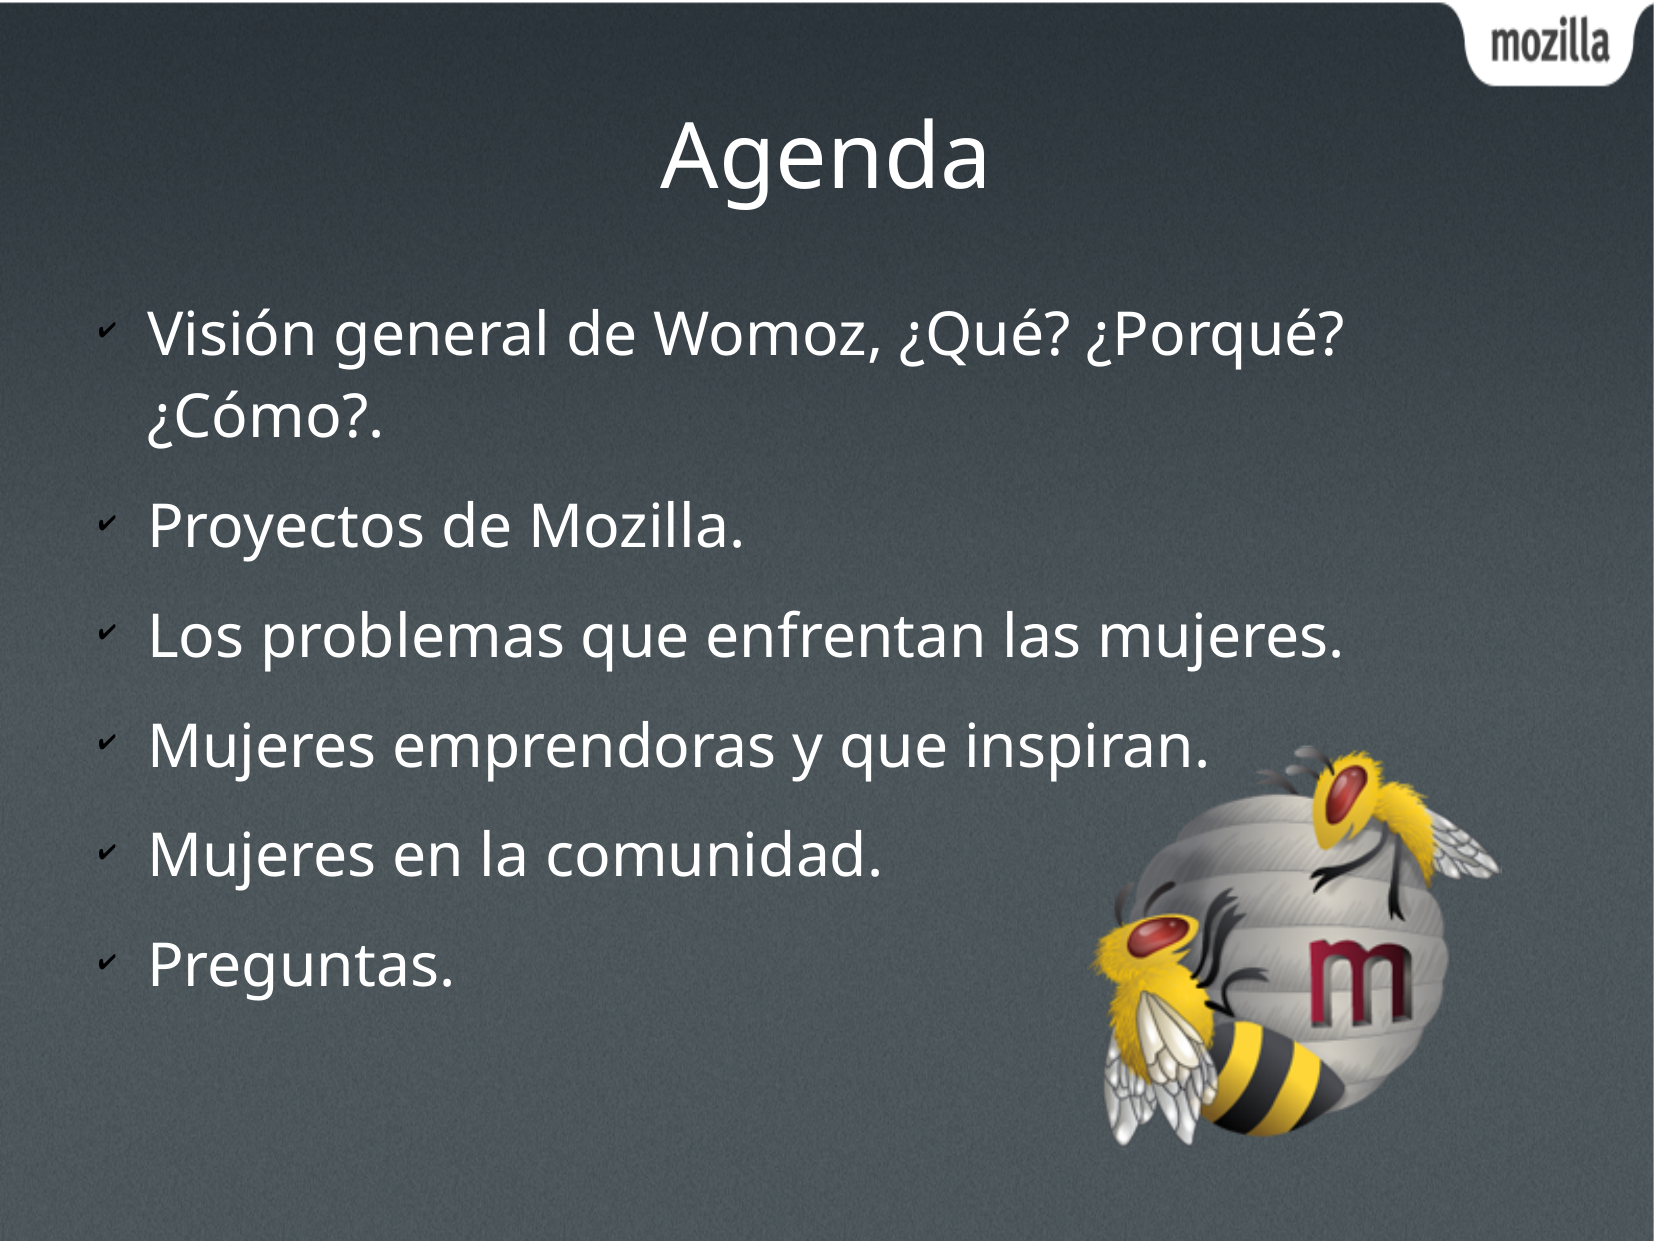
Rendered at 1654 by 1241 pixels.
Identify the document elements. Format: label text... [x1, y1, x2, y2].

title Agenda [82, 49, 1571, 257]
picture [0, 0, 1654, 1241]
list Visión general de Womoz, ¿Qué? ¿Porqué? ¿Cómo?. Proyectos de Mozilla. Los problemas que enfrentan las mujeres. Mujeres emprendoras y que inspiran. Mujeres en la comunidad. Preguntas. [82, 290, 1538, 1010]
